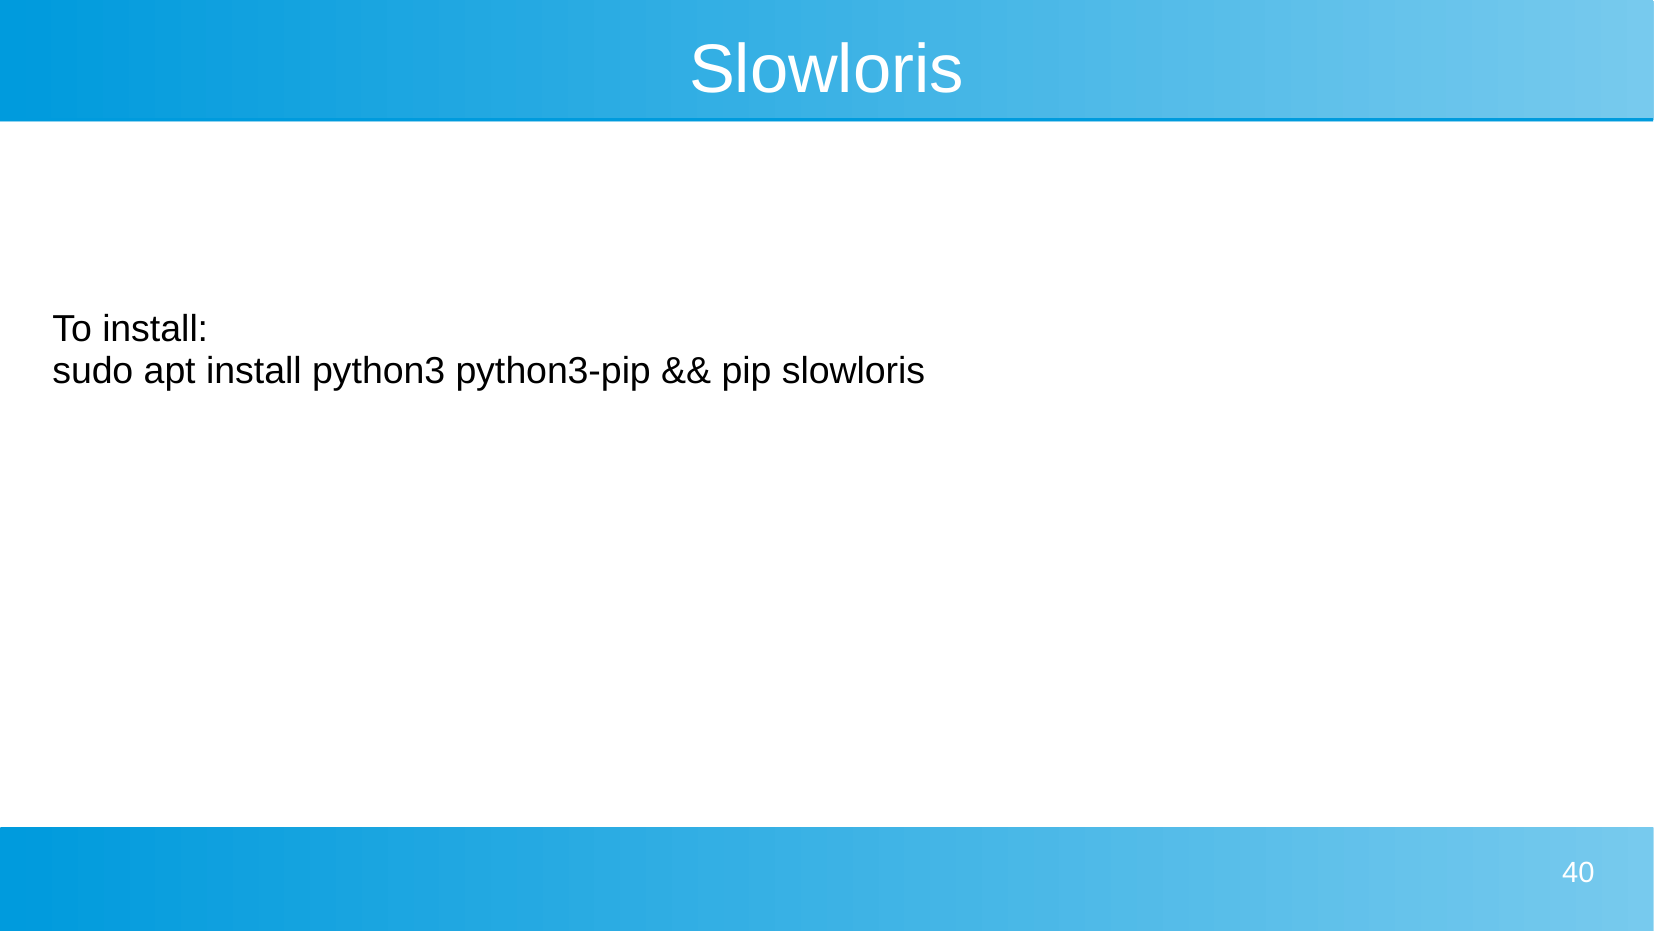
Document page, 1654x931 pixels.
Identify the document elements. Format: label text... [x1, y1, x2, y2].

title Slowloris [59, 29, 1595, 108]
text_box To install: sudo apt install python3 python3-pip && pip slowloris [37, 300, 1276, 399]
